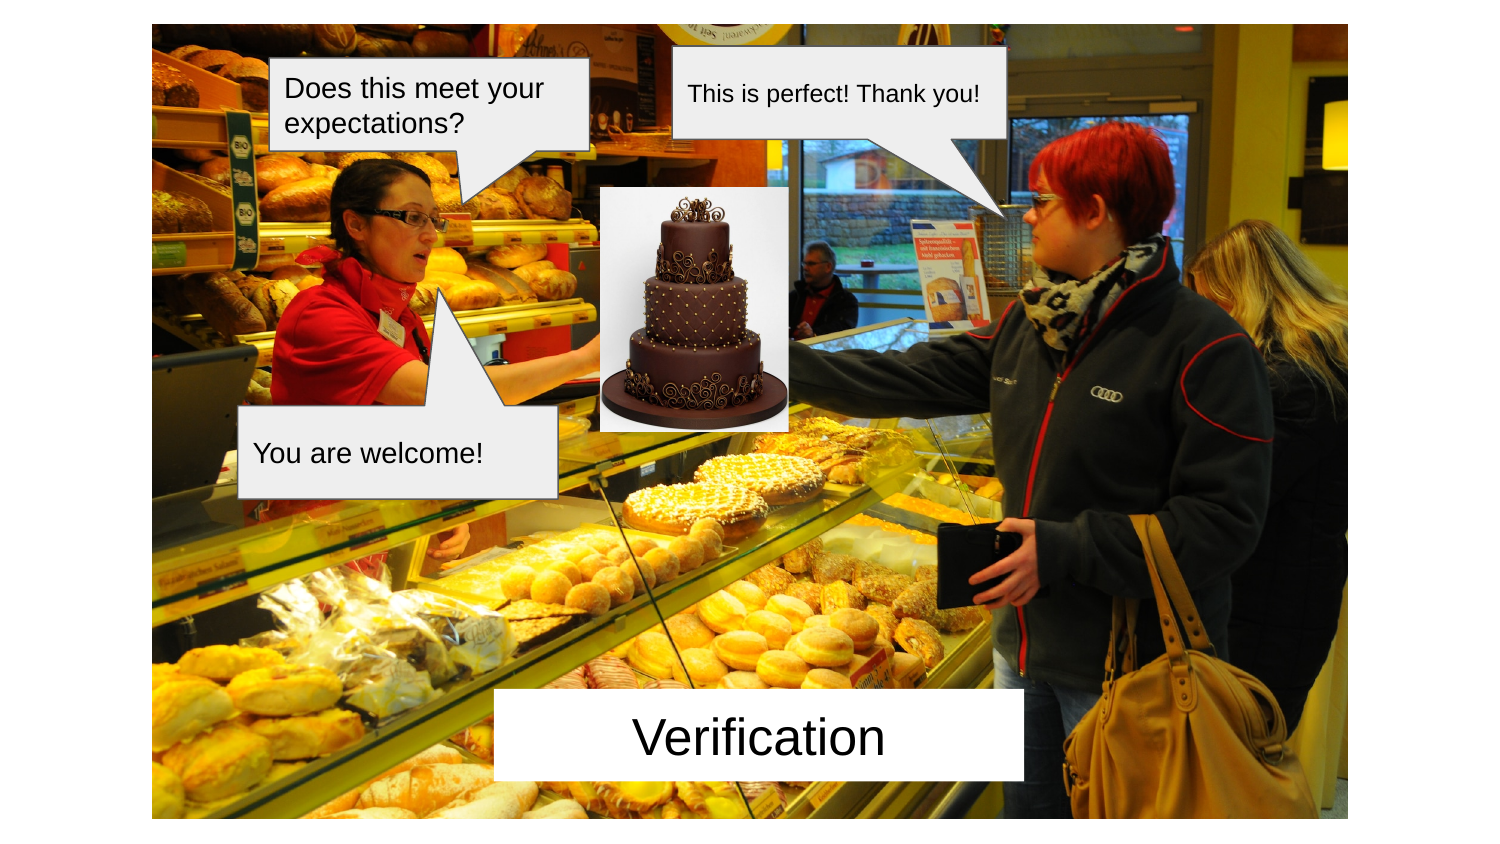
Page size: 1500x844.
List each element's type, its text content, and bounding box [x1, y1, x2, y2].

text_box Verification [493, 688, 1025, 782]
picture [152, 24, 1348, 819]
text_box You are welcome! [237, 287, 559, 500]
text_box Does this meet your expectations? [269, 57, 590, 205]
text_box This is perfect! Thank you! [672, 46, 1008, 221]
